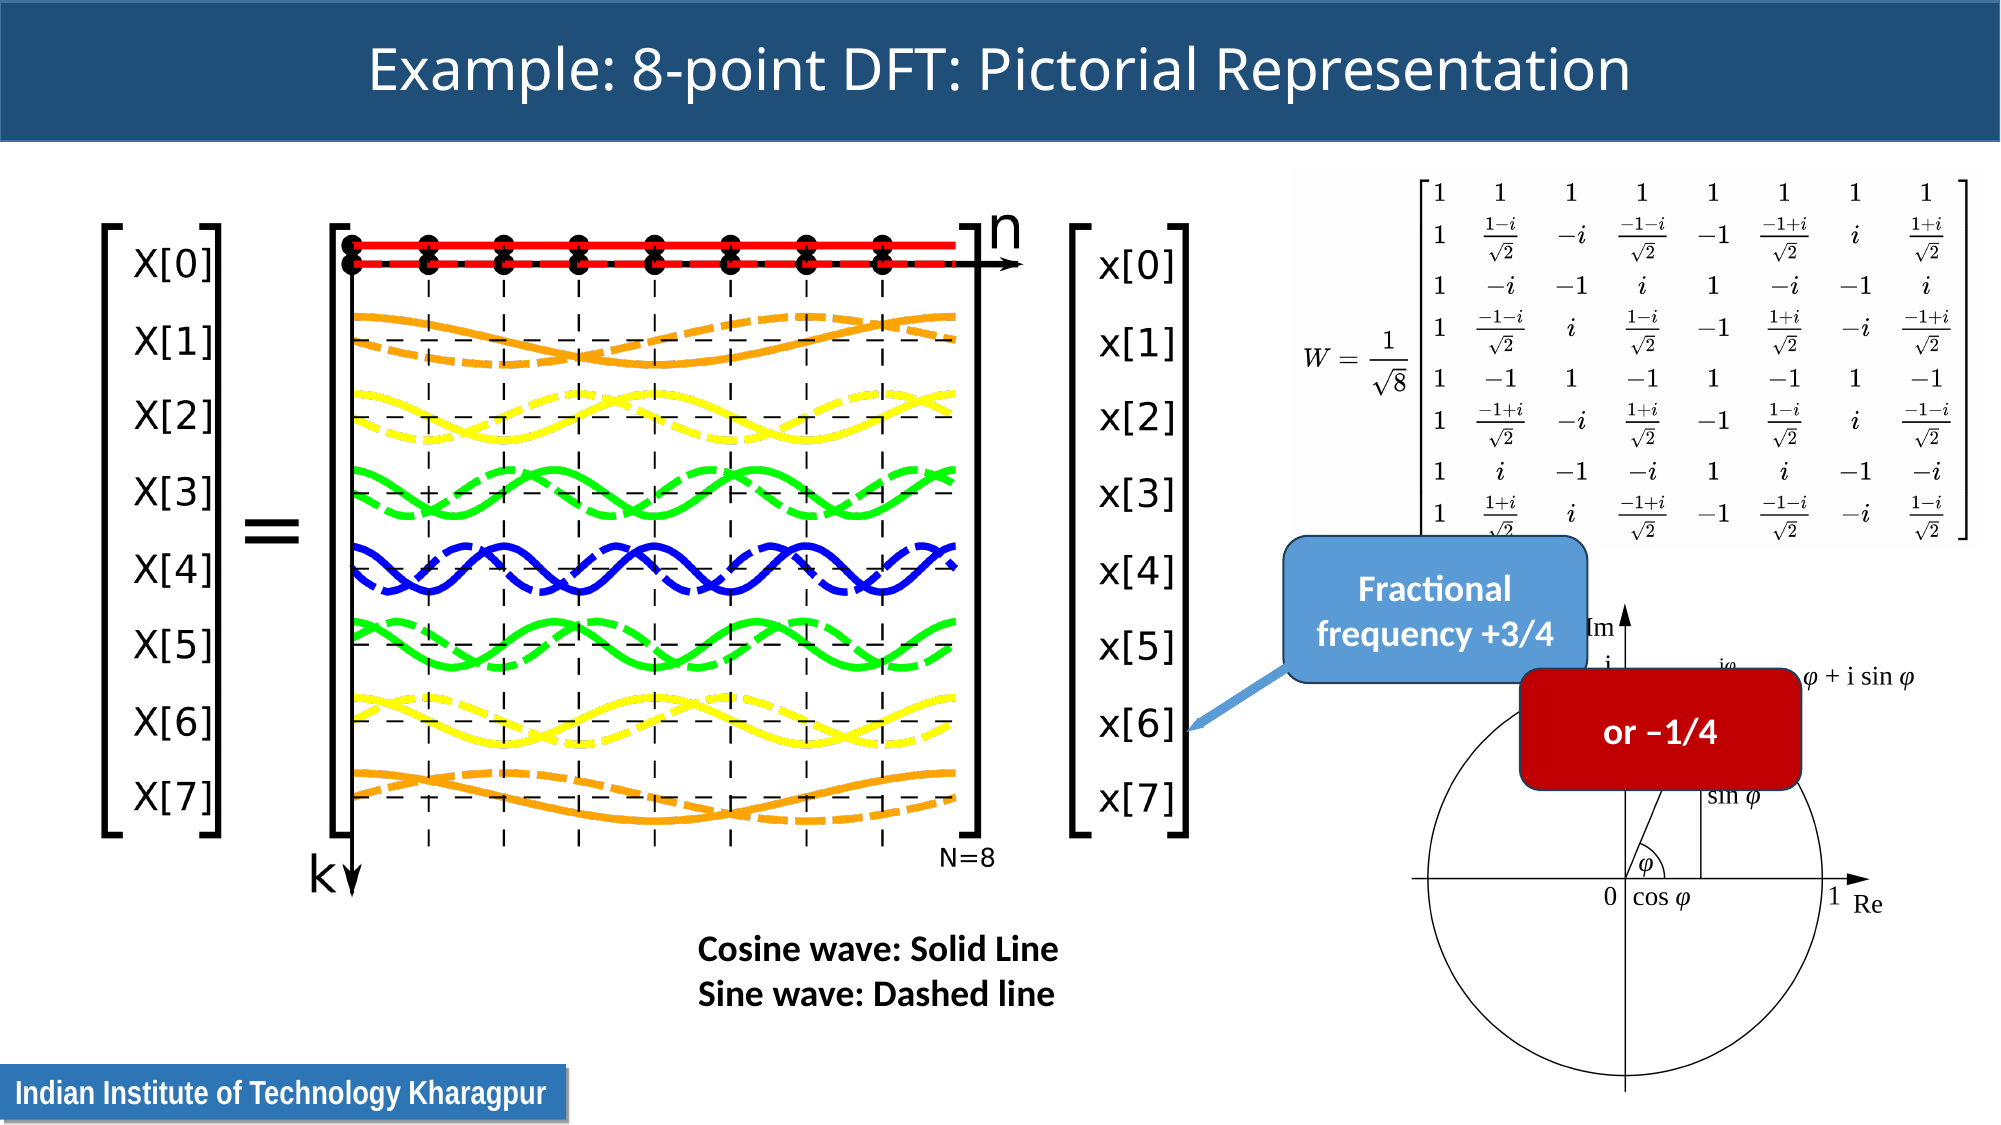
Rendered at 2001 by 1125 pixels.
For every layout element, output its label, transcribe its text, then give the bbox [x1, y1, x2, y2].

text_box Fractional frequency +3/4 [1283, 535, 1588, 683]
title Example: 8-point DFT: Pictorial Representation [0, 1, 2000, 141]
text_box Cosine wave: Solid Line Sine wave: Dashed line [683, 916, 1134, 1023]
picture [1410, 600, 1917, 1107]
picture [1291, 166, 1981, 549]
text_box or –1/4 [1519, 668, 1802, 790]
picture [20, 189, 1289, 917]
